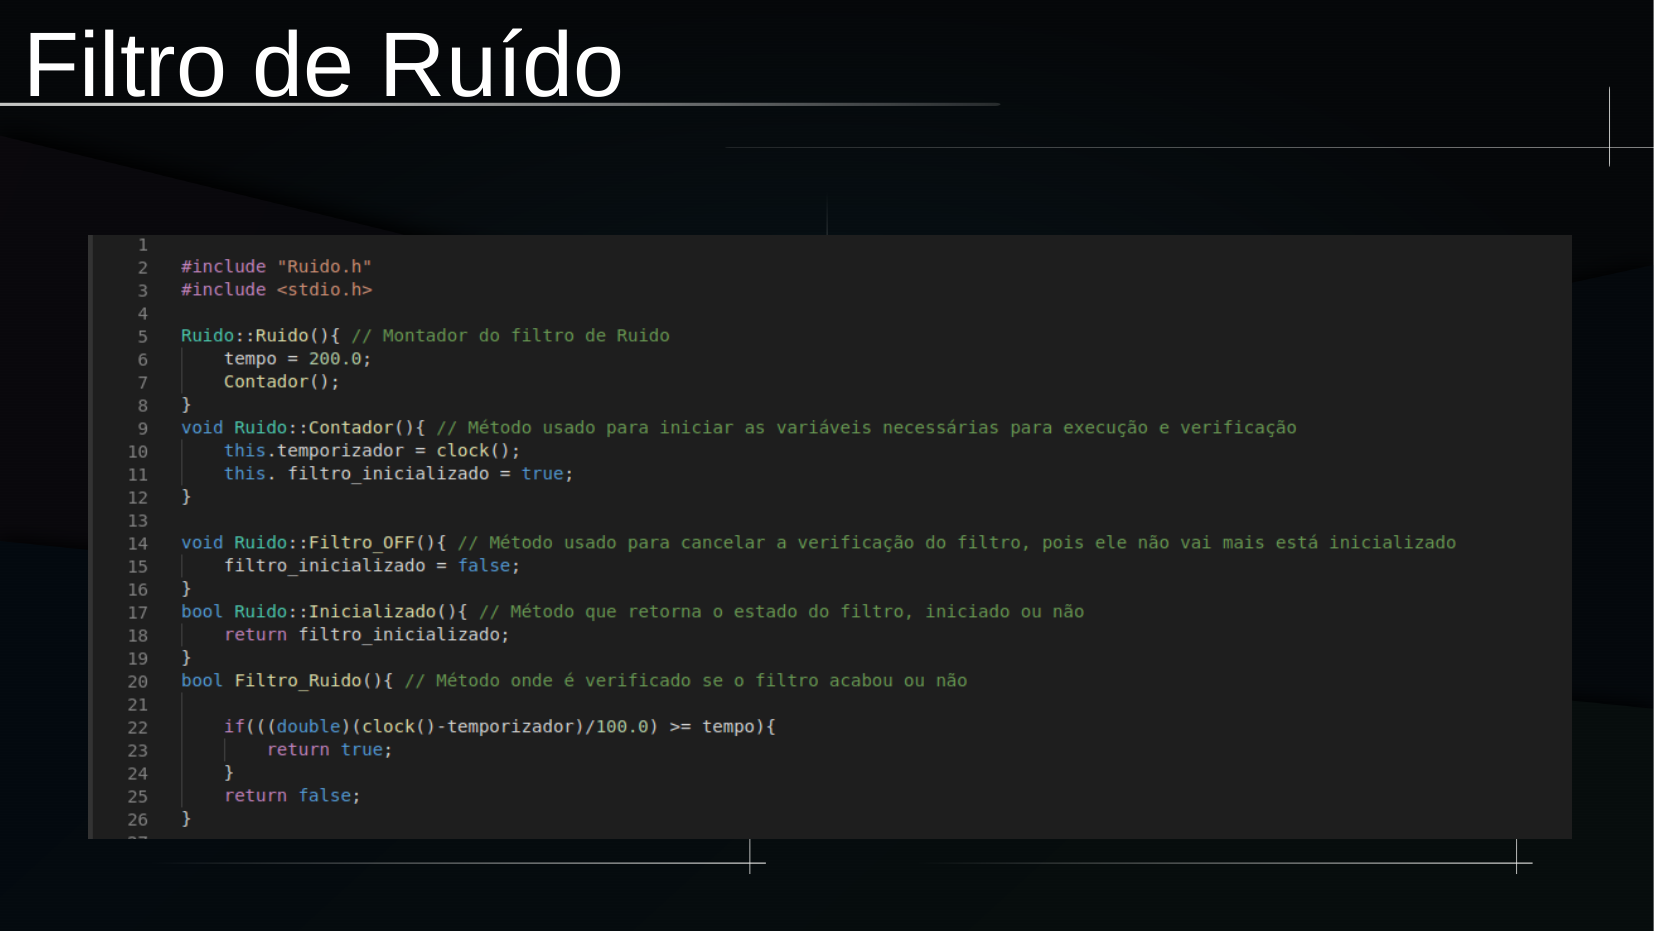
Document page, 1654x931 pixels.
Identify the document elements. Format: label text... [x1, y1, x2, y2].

picture [0, 0, 1654, 931]
title Filtro de Ruído [23, 11, 1589, 119]
